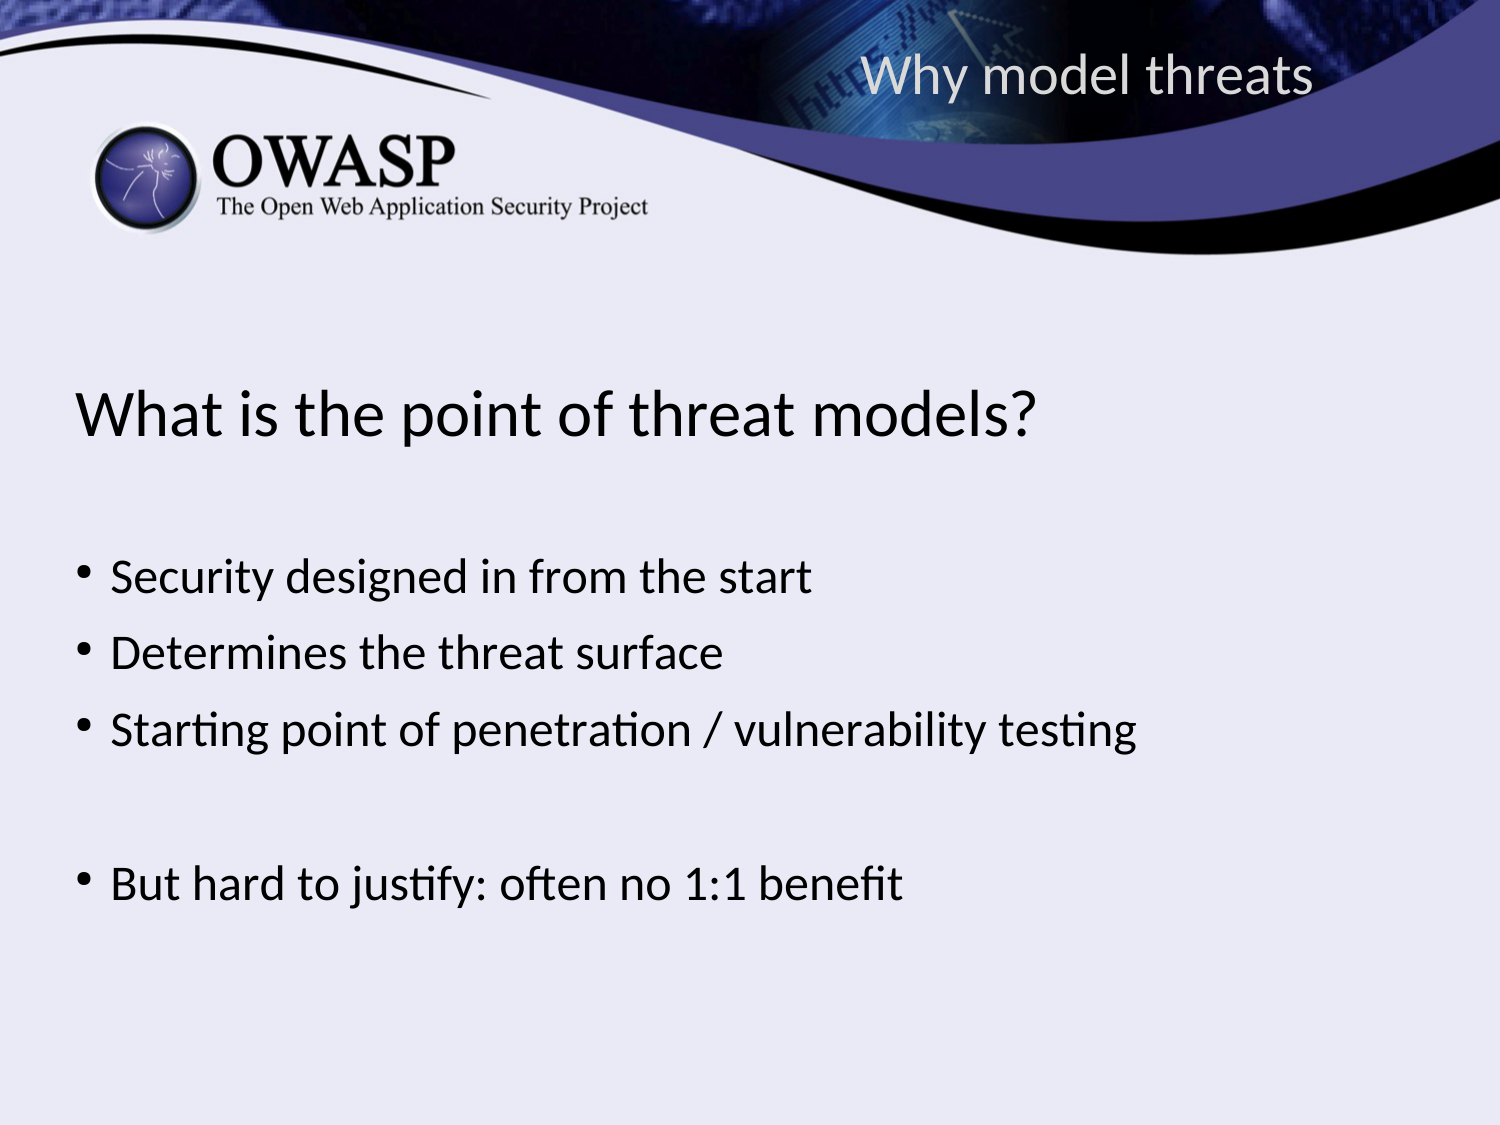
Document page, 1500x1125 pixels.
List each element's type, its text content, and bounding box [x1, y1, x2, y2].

subtitle What is the point of threat models? Security designed in from the start Determines the threat surface Starting point of penetration / vulnerability testing But hard to justify: often no 1:1 benefit [75, 262, 1426, 1018]
title Why model threats [699, 0, 1476, 149]
picture [0, 0, 1500, 1125]
